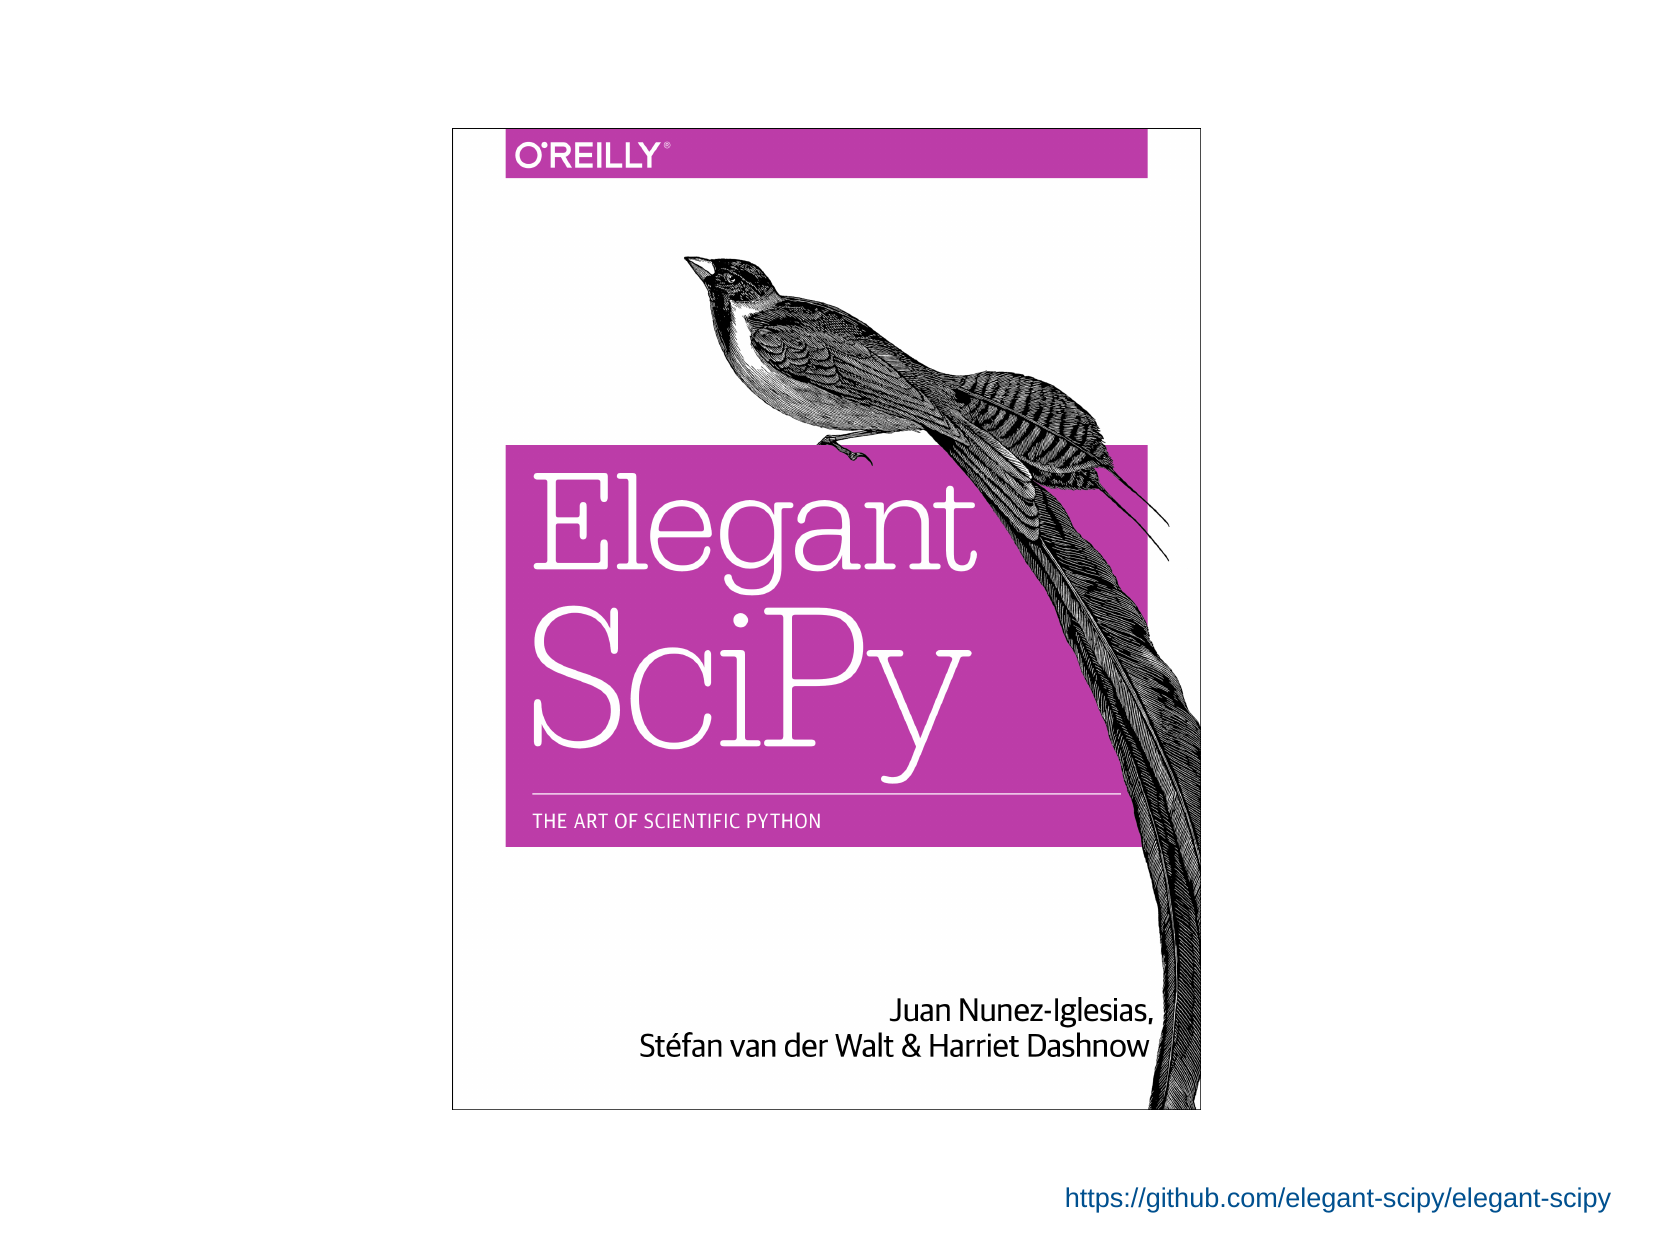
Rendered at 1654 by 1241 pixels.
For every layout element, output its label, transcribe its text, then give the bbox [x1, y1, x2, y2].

text_box https://github.com/elegant-scipy/elegant-scipy [1050, 1175, 1651, 1216]
picture [452, 128, 1201, 1111]
